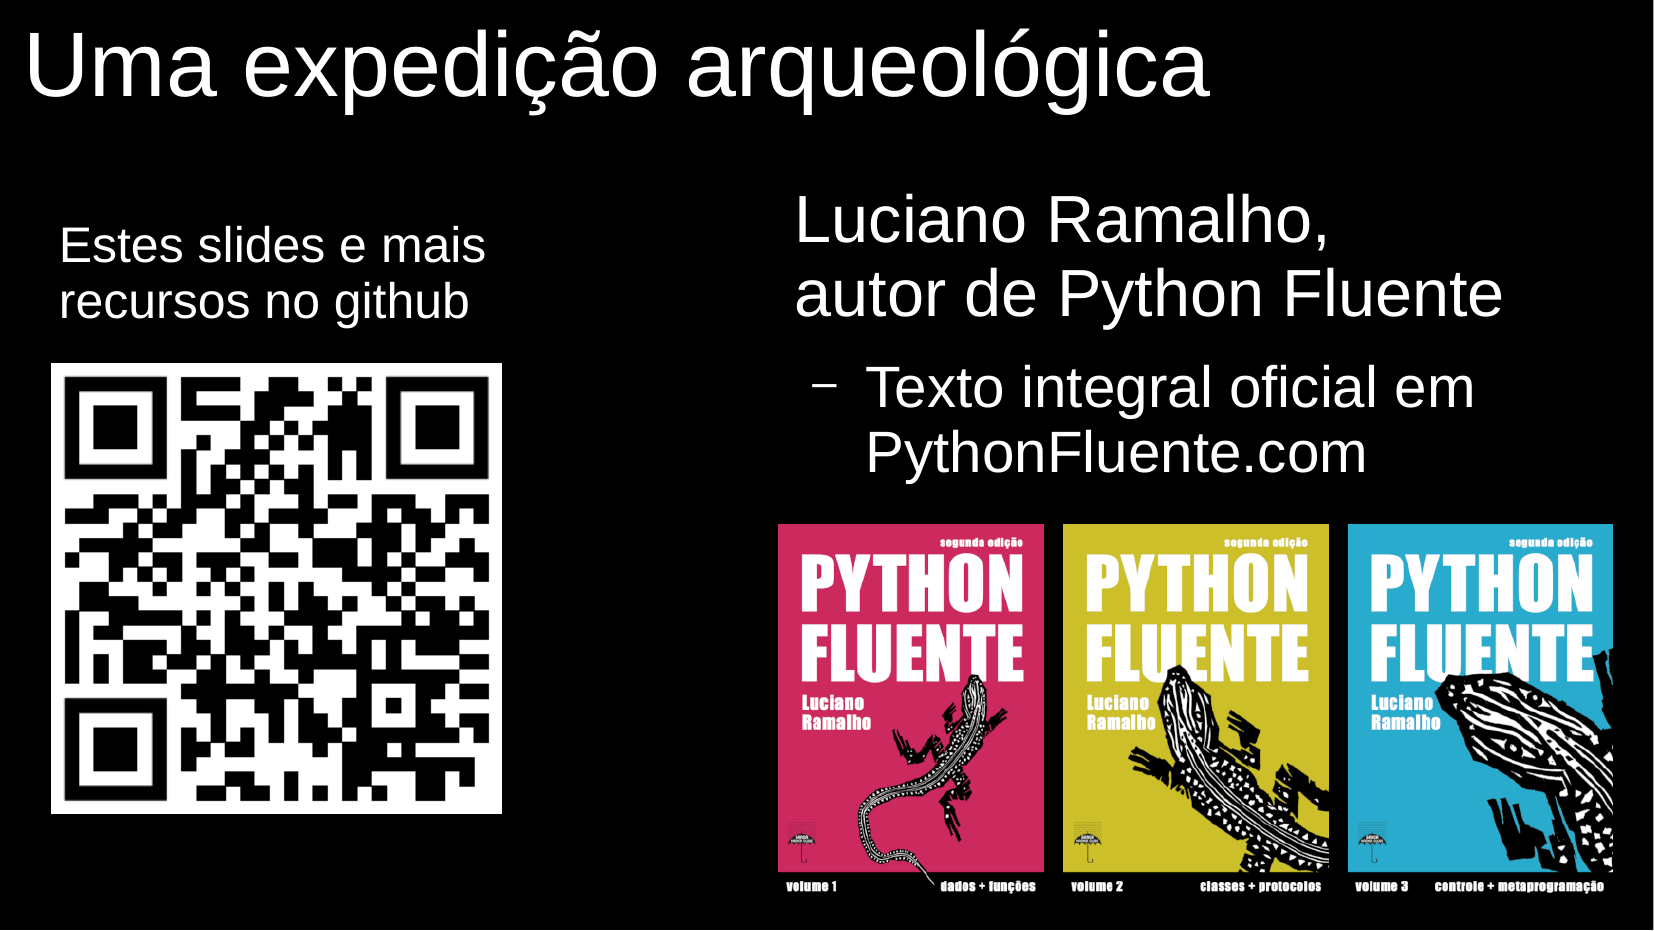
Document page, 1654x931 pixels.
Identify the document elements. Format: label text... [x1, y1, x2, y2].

picture [51, 363, 502, 814]
list Estes slides e mais recursos no github [0, 217, 715, 758]
title Uma expedição arqueológica [23, 11, 1589, 119]
list Luciano Ramalho, autor de Python Fluente Texto integral oficial em PythonFluente.com [724, 181, 1625, 722]
picture [778, 524, 1613, 901]
